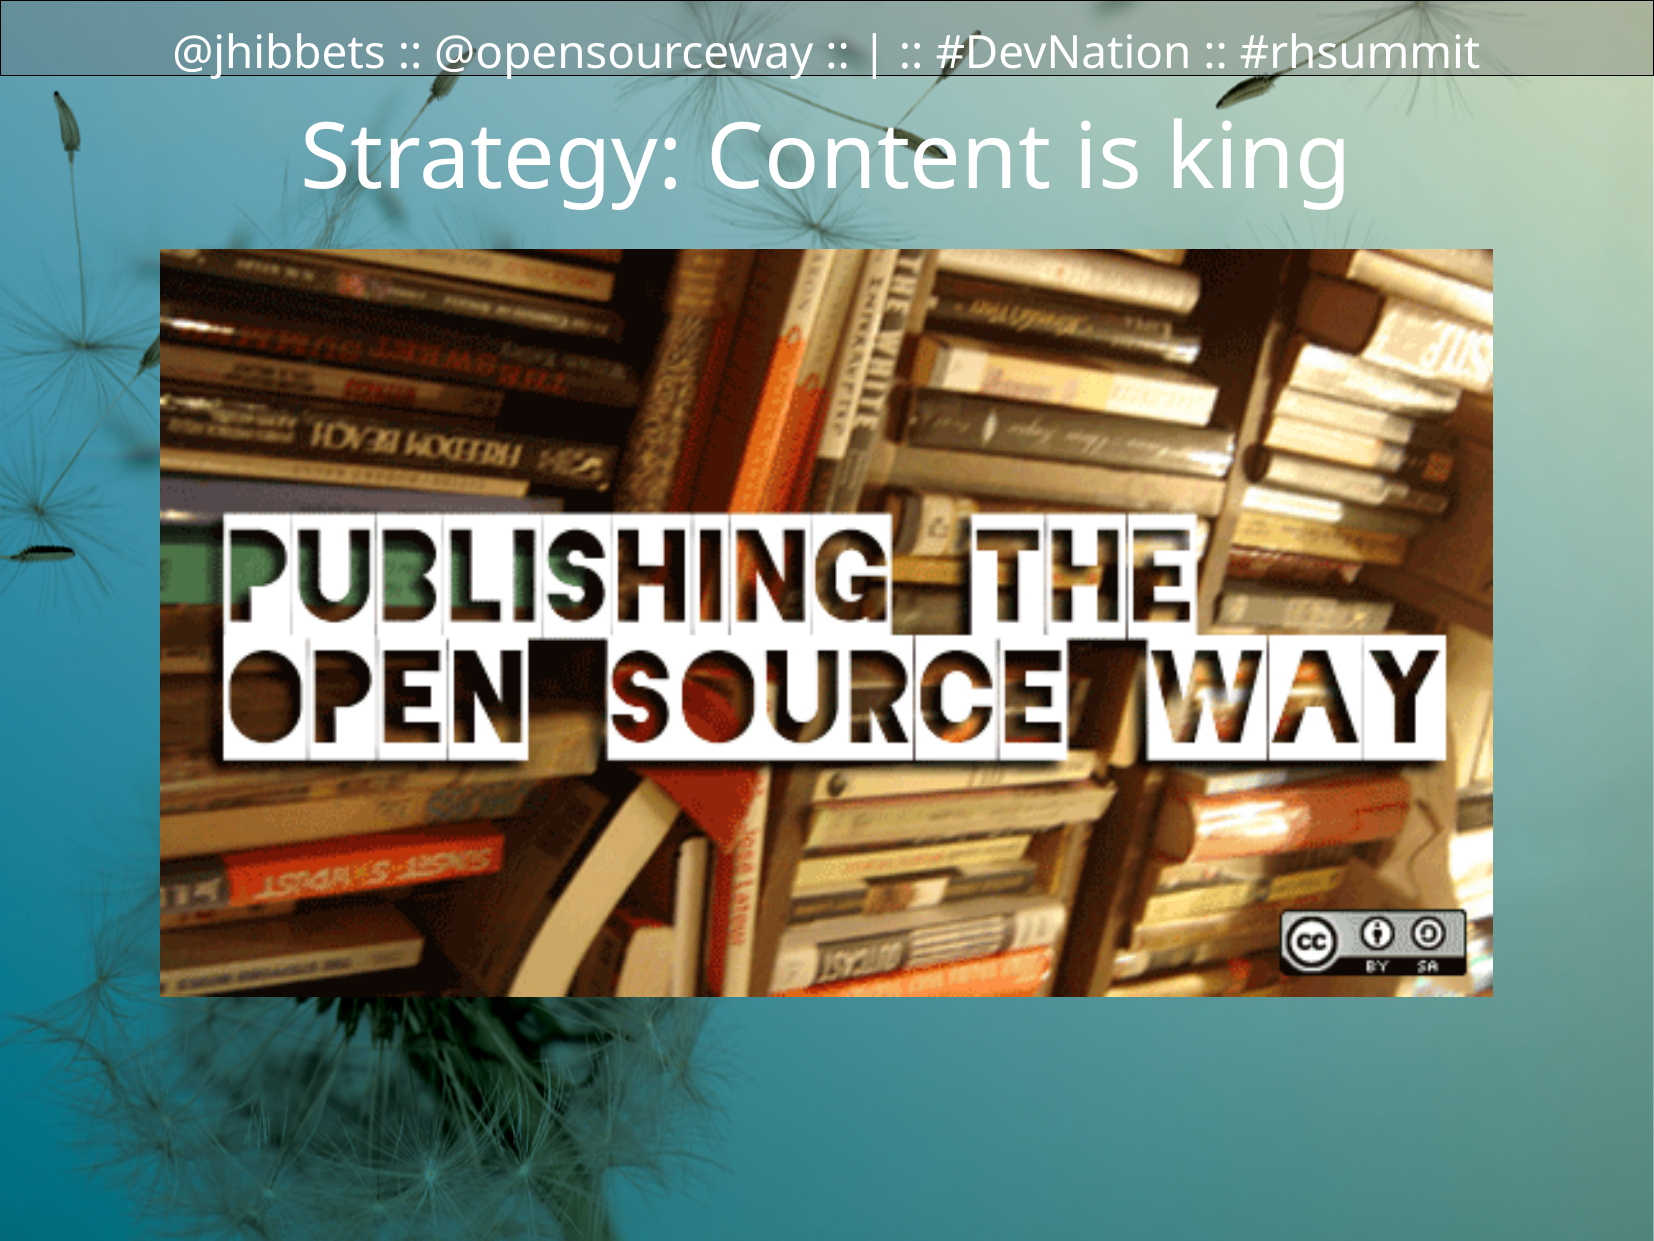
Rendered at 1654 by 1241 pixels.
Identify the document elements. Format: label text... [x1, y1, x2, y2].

picture [0, 76, 1654, 1241]
title Strategy: Content is king [82, 49, 1571, 257]
